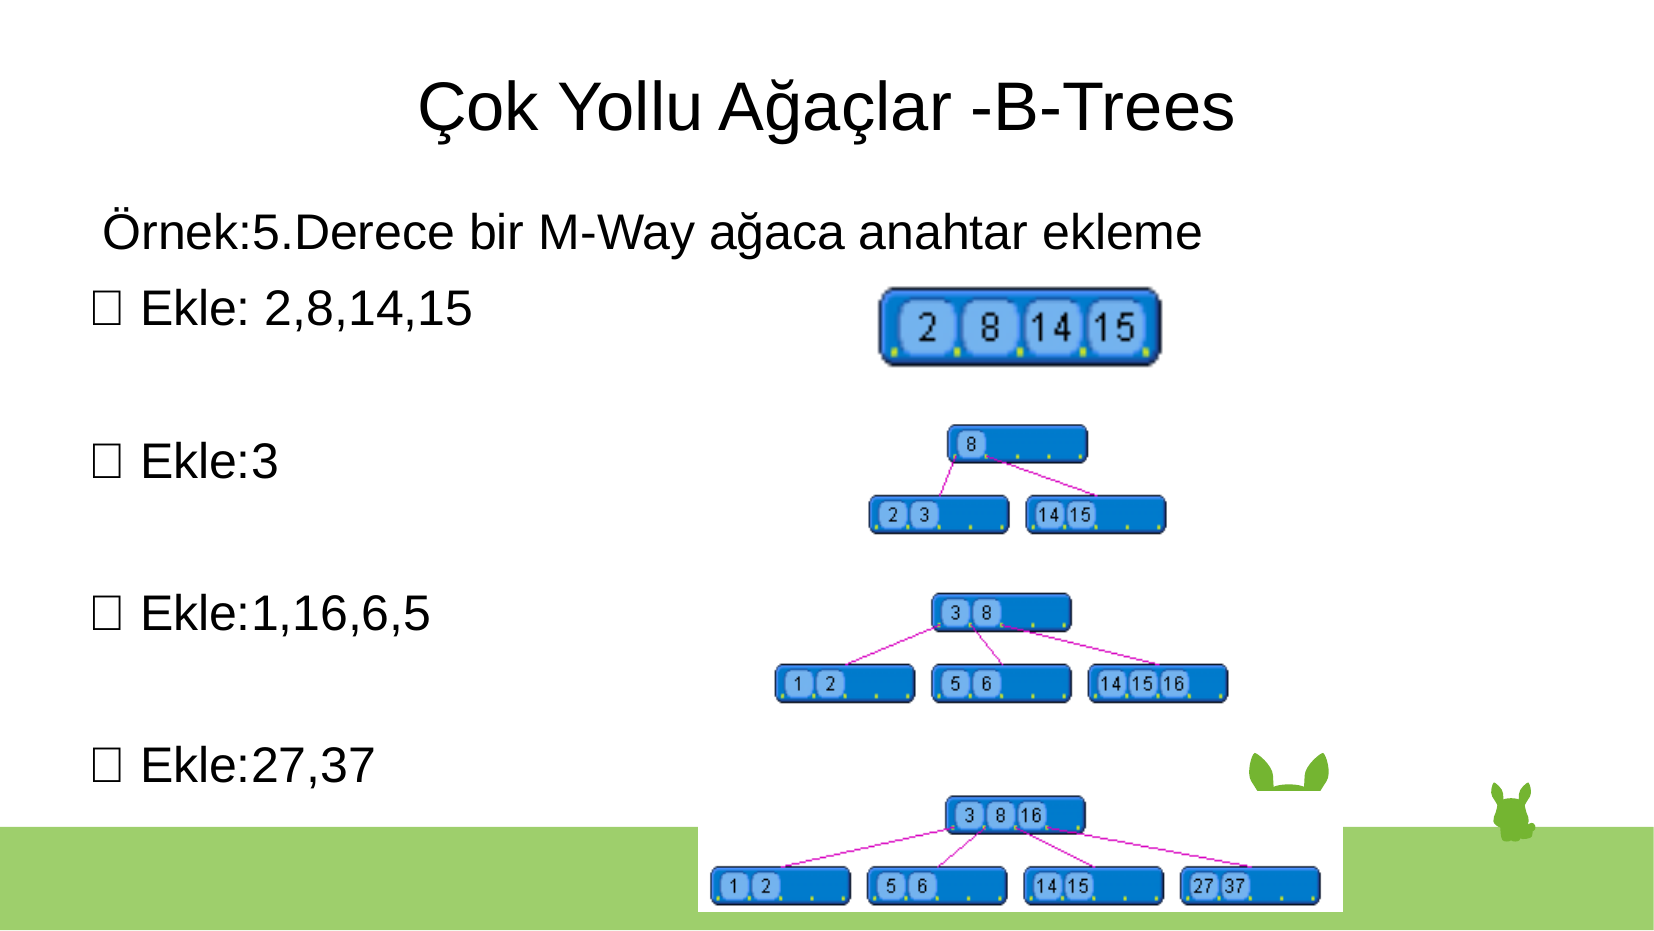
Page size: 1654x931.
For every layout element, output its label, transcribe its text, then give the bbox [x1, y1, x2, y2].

picture [698, 791, 1343, 912]
picture [845, 263, 1191, 377]
picture [861, 423, 1181, 536]
list Örnek:5.Derece bir M-Way ağaca anahtar ekleme  Ekle: 2,8,14,15  Ekle:3  Ekle:1,16,6,5  Ekle:27,37 [88, 206, 1565, 826]
picture [764, 583, 1235, 705]
title Çok Yollu Ağaçlar -B-Trees [88, 29, 1565, 178]
